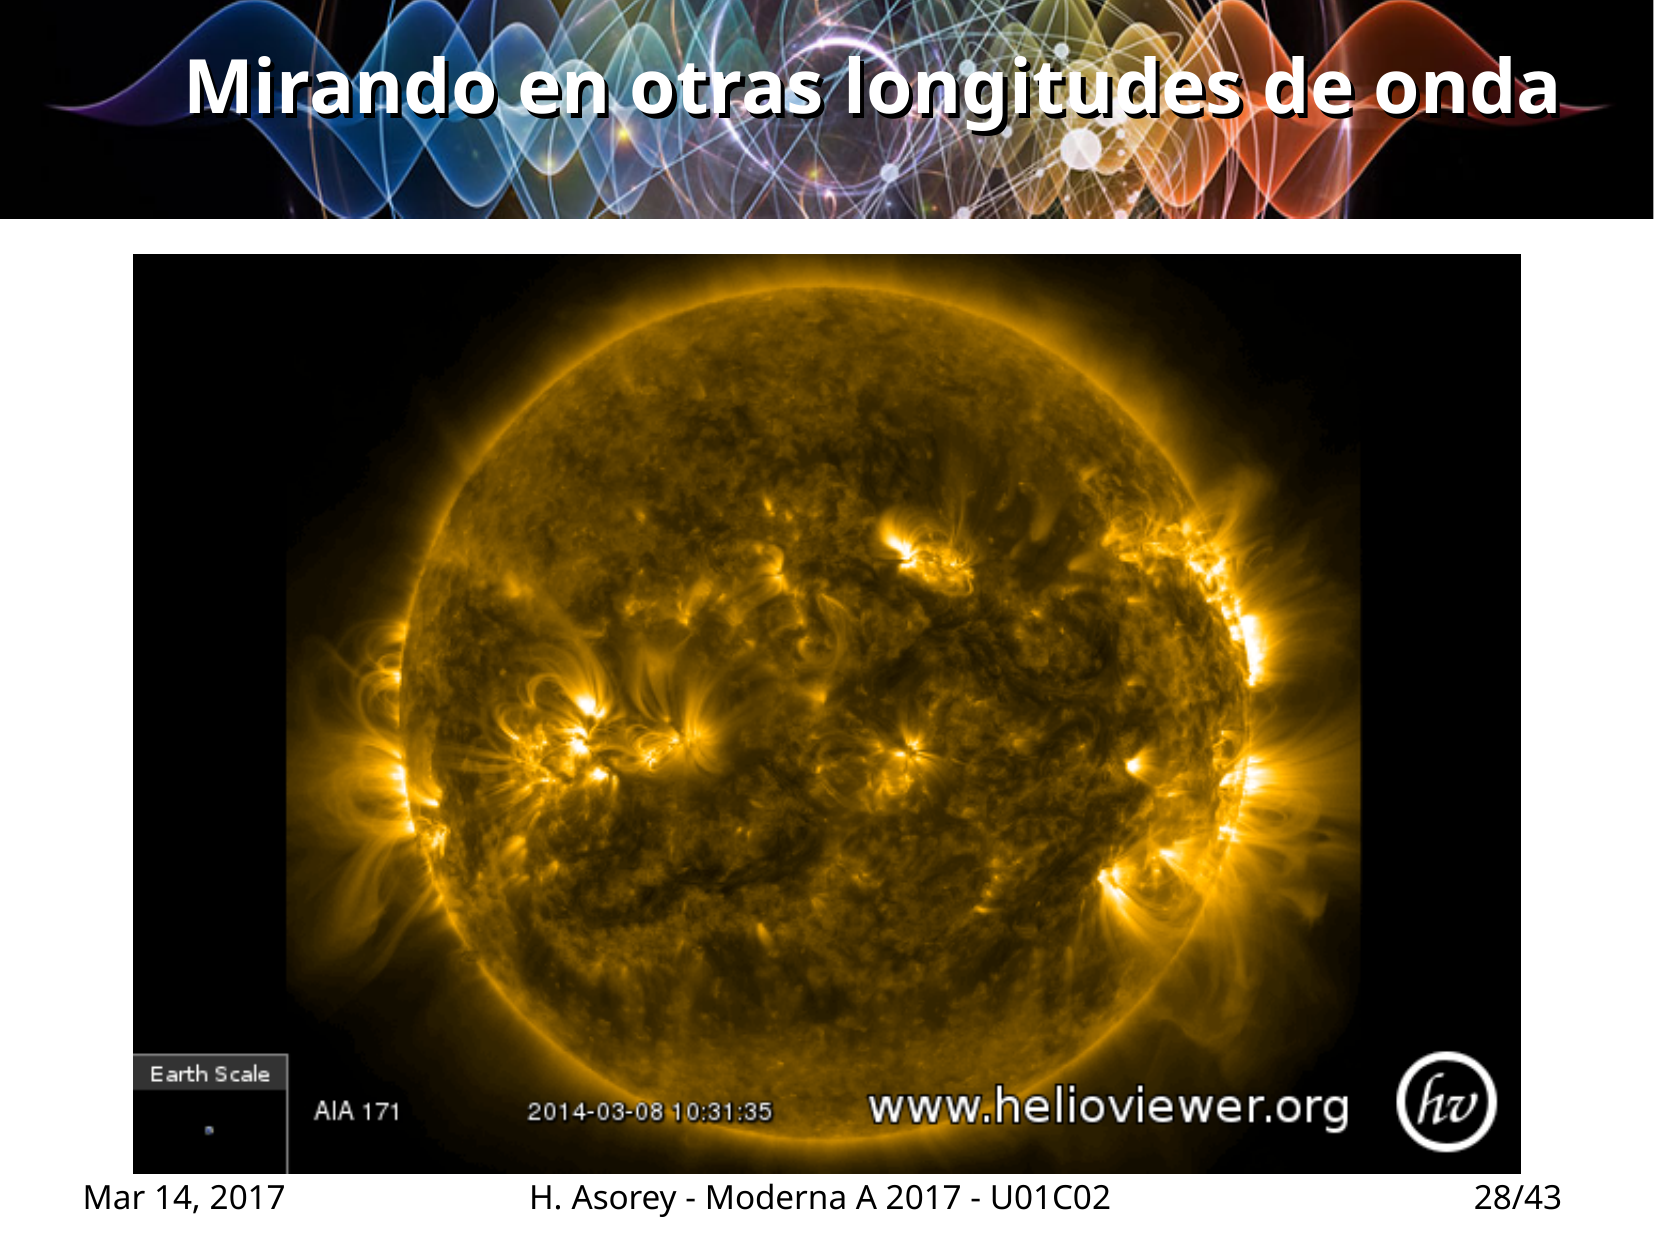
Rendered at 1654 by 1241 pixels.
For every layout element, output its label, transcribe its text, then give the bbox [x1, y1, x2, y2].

picture [0, 0, 1654, 219]
picture [133, 254, 1521, 1174]
title Mirando en otras longitudes de onda [75, 19, 1564, 151]
